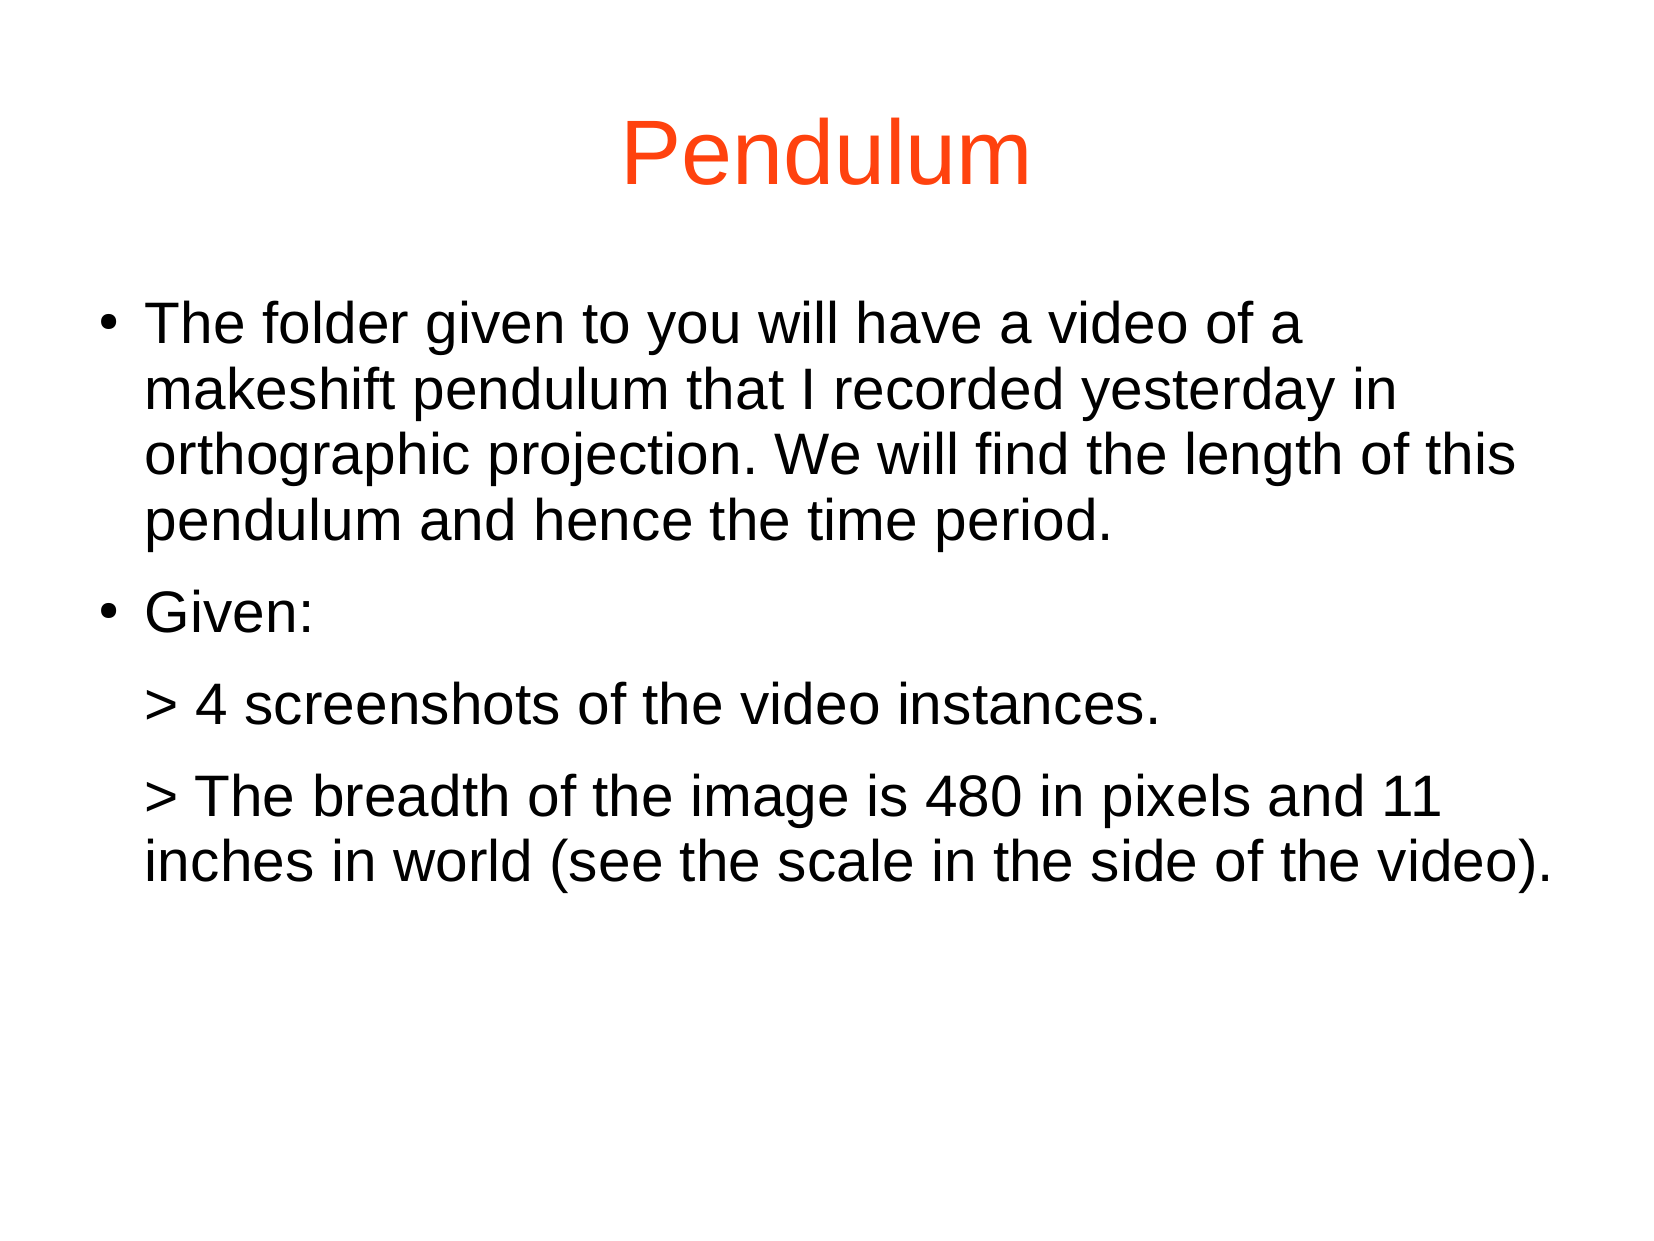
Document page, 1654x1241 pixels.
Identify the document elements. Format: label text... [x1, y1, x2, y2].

list The folder given to you will have a video of a makeshift pendulum that I recorded yesterday in orthographic projection. We will find the length of this pendulum and hence the time period. Given: > 4 screenshots of the video instances. > The breadth of the image is 480 in pixels and 11 inches in world (see the scale in the side of the video). [82, 290, 1571, 1010]
title Pendulum [82, 49, 1571, 257]
